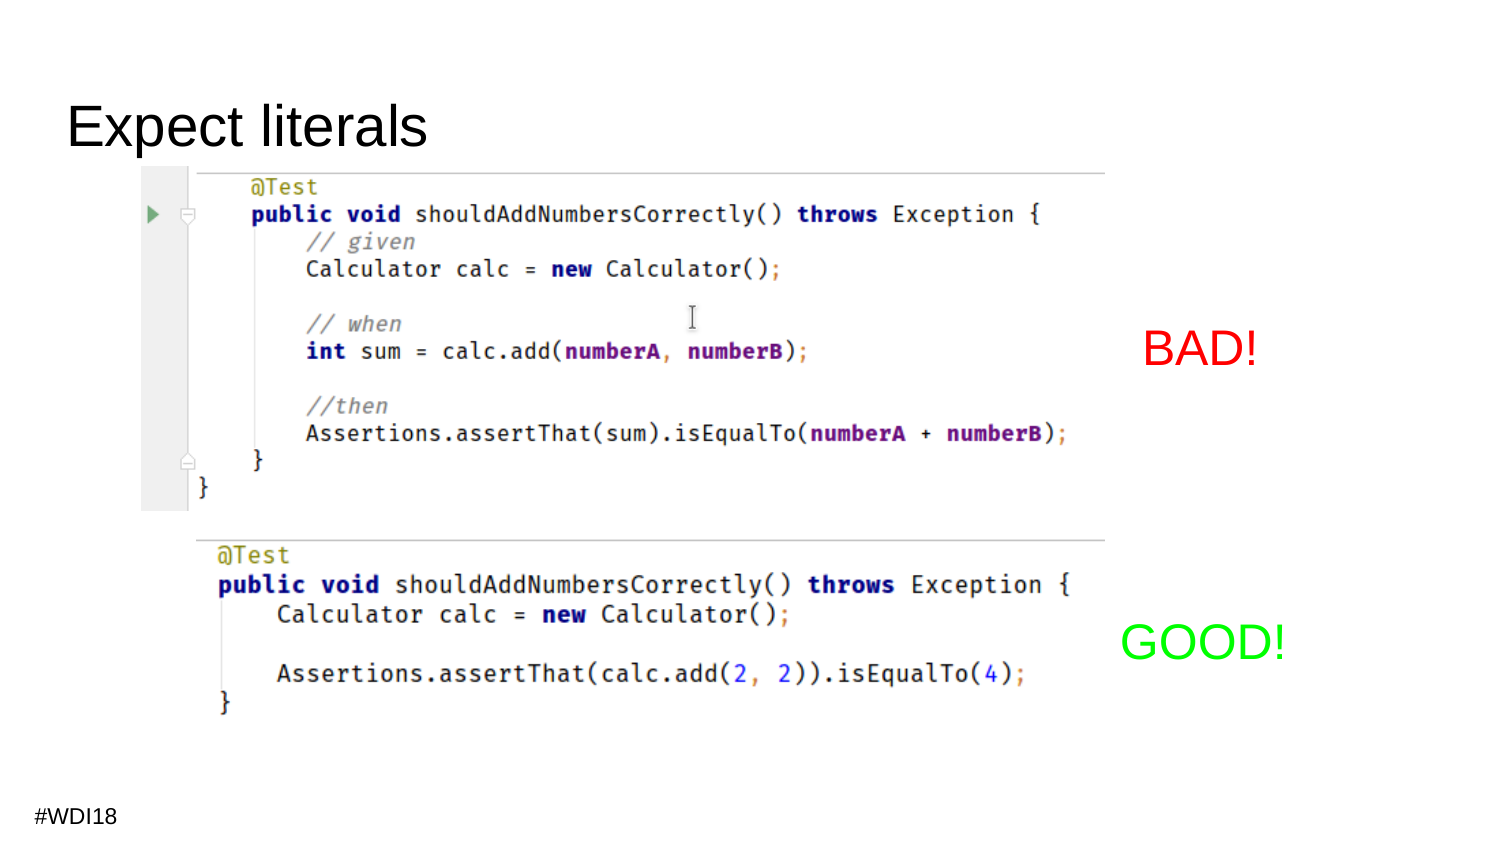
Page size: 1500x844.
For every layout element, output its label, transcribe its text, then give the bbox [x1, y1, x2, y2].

picture [141, 166, 1105, 511]
picture [196, 531, 1105, 734]
title Expect literals [51, 72, 1449, 167]
text_box #WDI18 [0, 786, 247, 844]
text_box BAD! [1127, 300, 1275, 377]
text_box GOOD! [1104, 594, 1354, 671]
